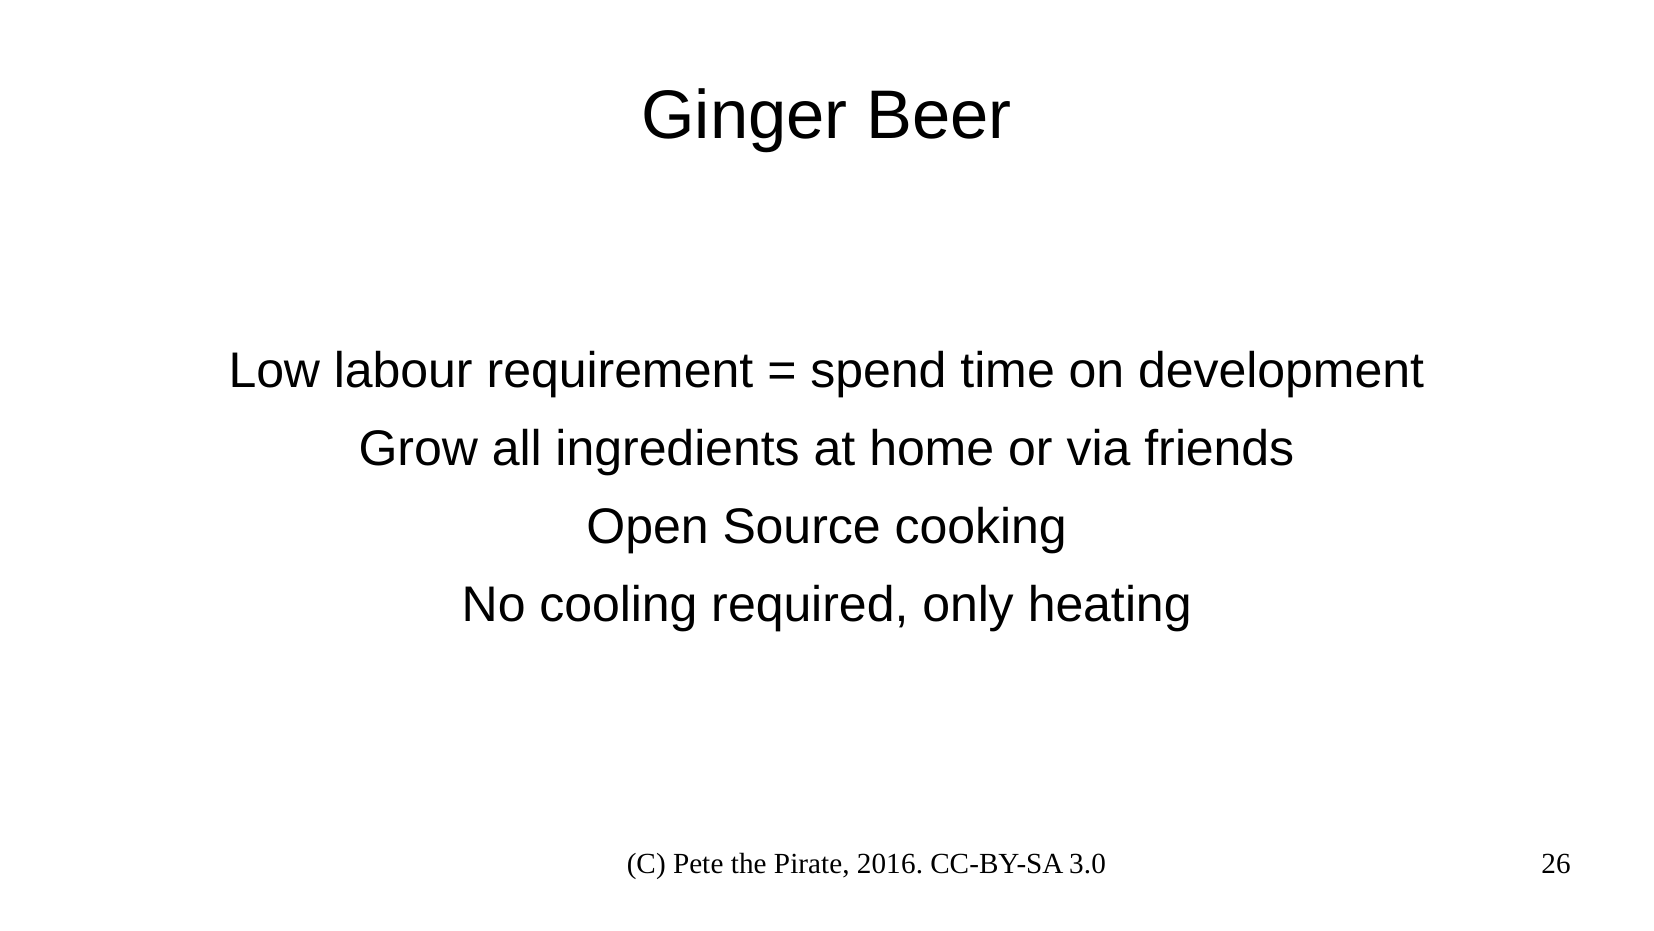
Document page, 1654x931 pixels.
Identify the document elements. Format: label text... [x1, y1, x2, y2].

list Low labour requirement = spend time on development Grow all ingredients at home or via friends Open Source cooking No cooling required, only heating [82, 217, 1571, 757]
title Ginger Beer [82, 37, 1571, 193]
